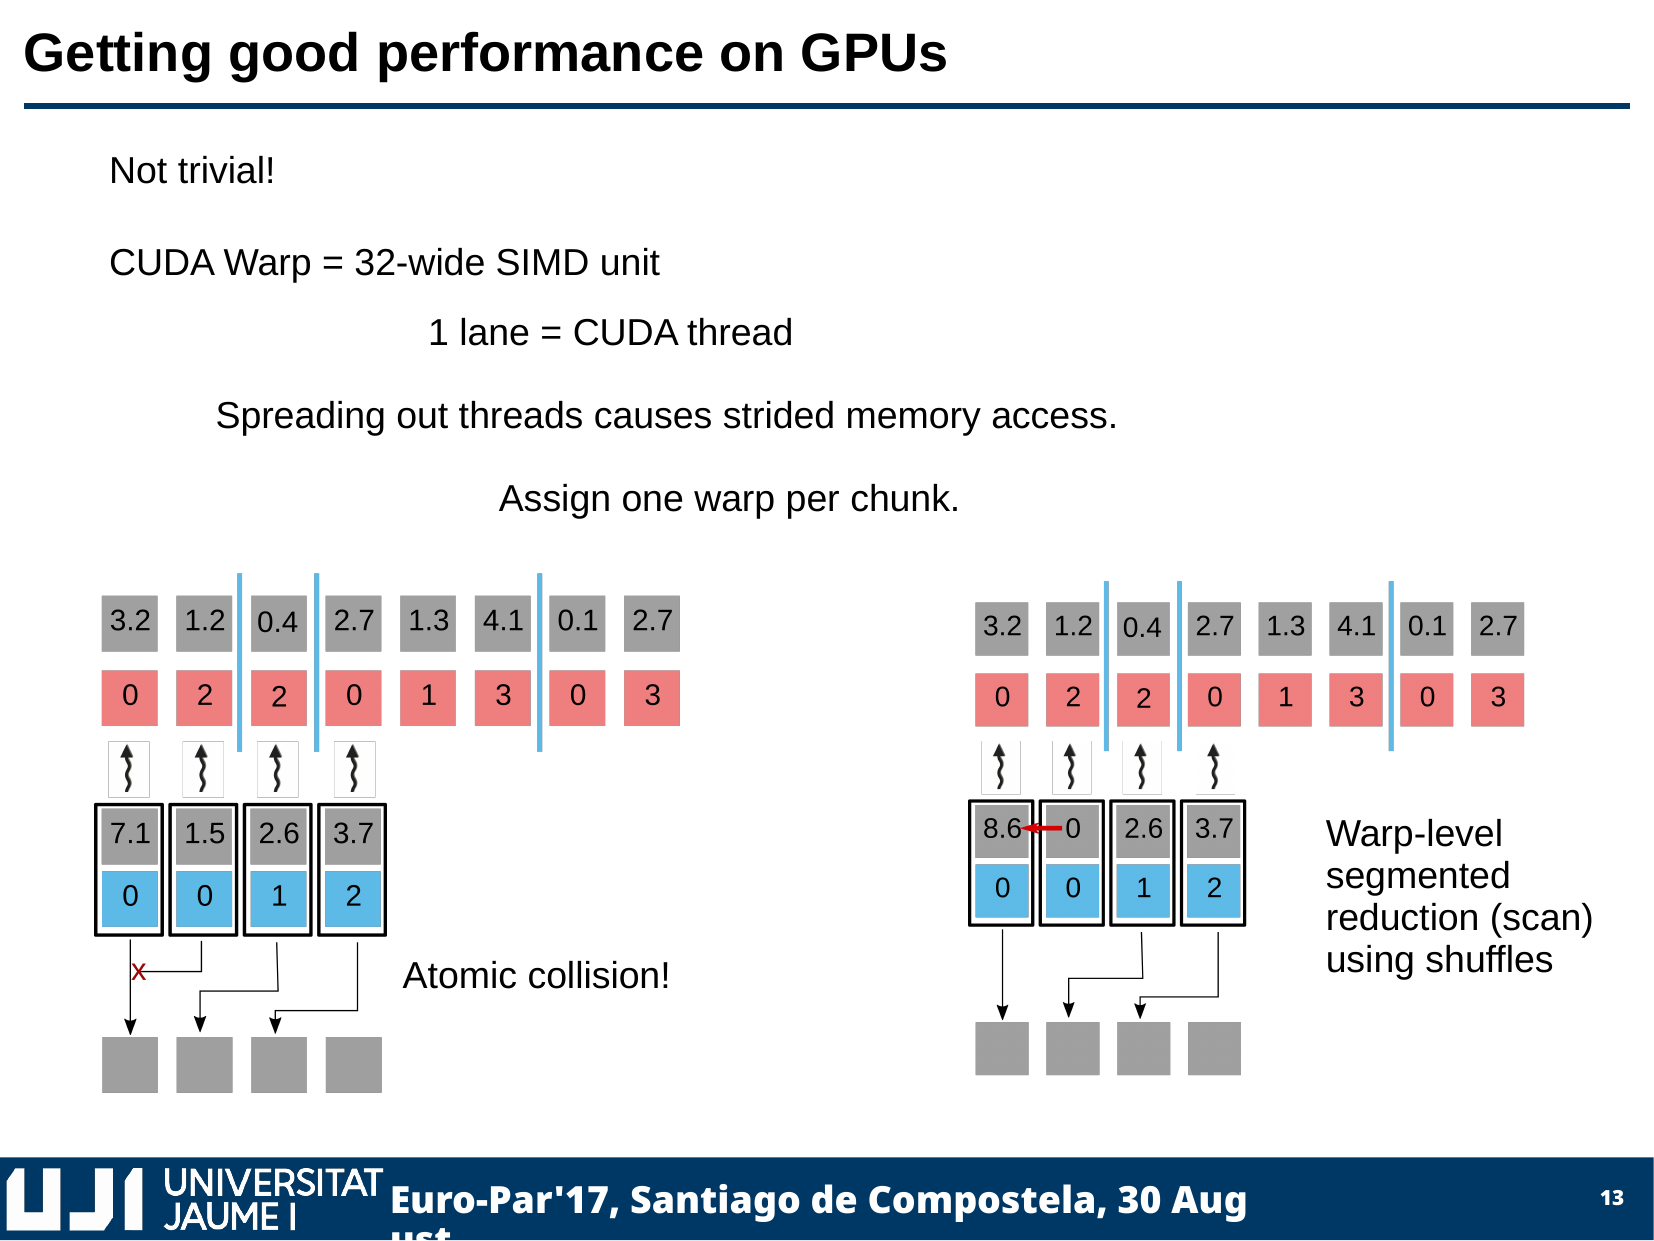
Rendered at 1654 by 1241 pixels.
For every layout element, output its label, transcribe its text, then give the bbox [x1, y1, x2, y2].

picture [0, 1158, 390, 1241]
picture [968, 578, 1530, 1081]
text_box Assign one warp per chunk. [484, 469, 976, 527]
title Getting good performance on GPUs [23, 0, 1630, 107]
picture [94, 570, 686, 1099]
text_box Atomic collision! [387, 947, 686, 1004]
text_box 1 lane = CUDA thread [413, 304, 809, 361]
text_box Warp-level segmented reduction (scan) using shuffles [1311, 805, 1619, 987]
text_box CUDA Warp = 32-wide SIMD unit [94, 233, 676, 290]
text_box Spreading out threads causes strided memory access. [200, 387, 1134, 444]
text_box Not trivial! [94, 141, 291, 199]
